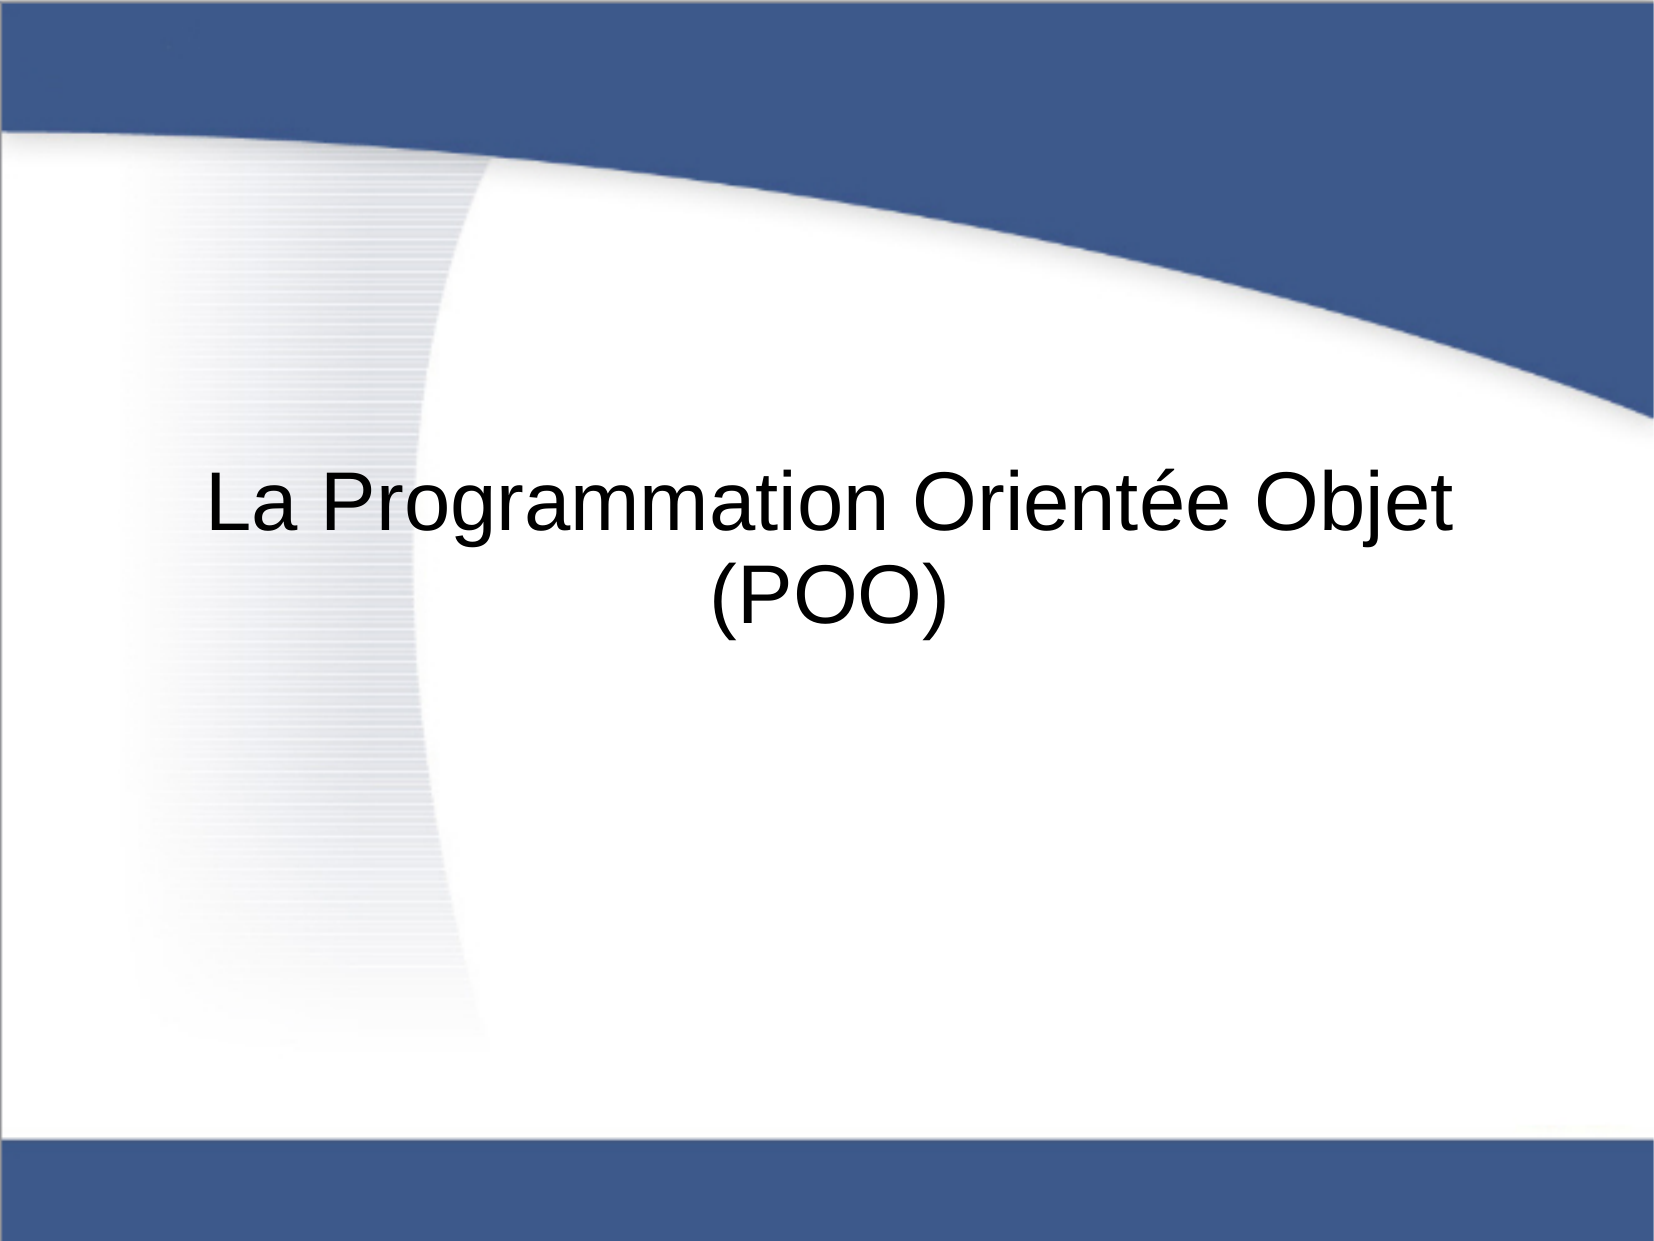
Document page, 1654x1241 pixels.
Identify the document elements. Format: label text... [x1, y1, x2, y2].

picture [0, 0, 1654, 1241]
subtitle La Programmation Orientée Objet (POO) [85, 150, 1574, 947]
